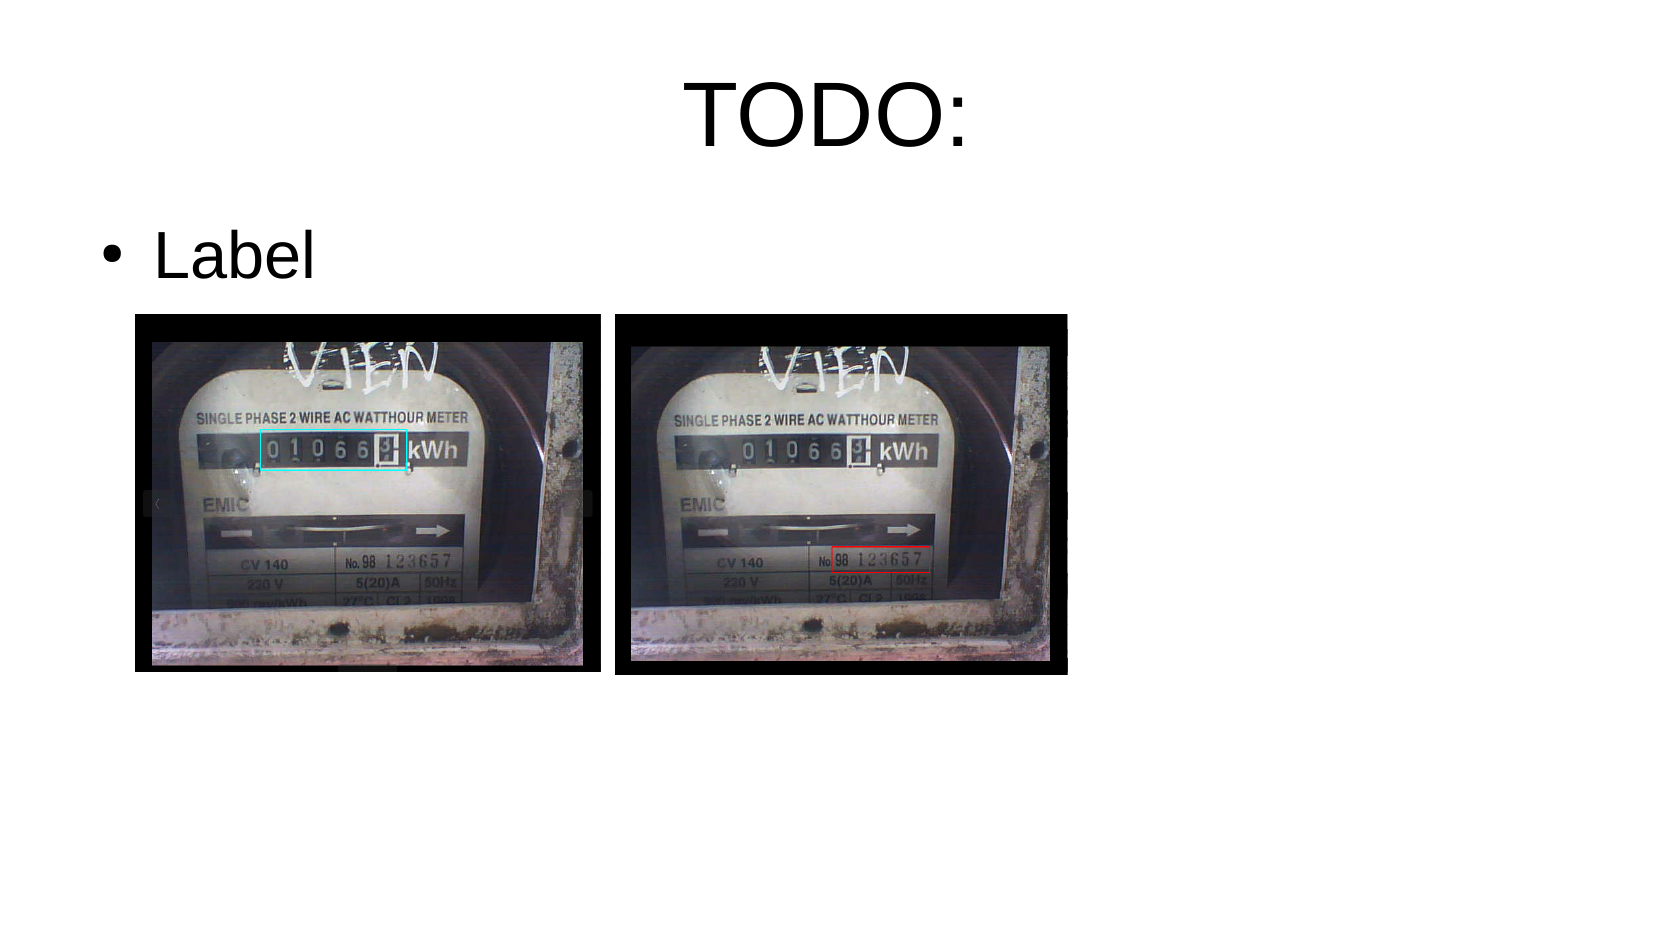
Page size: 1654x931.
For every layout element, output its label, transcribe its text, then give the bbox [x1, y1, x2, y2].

list Label [82, 217, 1291, 758]
title TODO: [82, 37, 1571, 193]
picture [135, 314, 601, 672]
picture [615, 314, 1068, 676]
